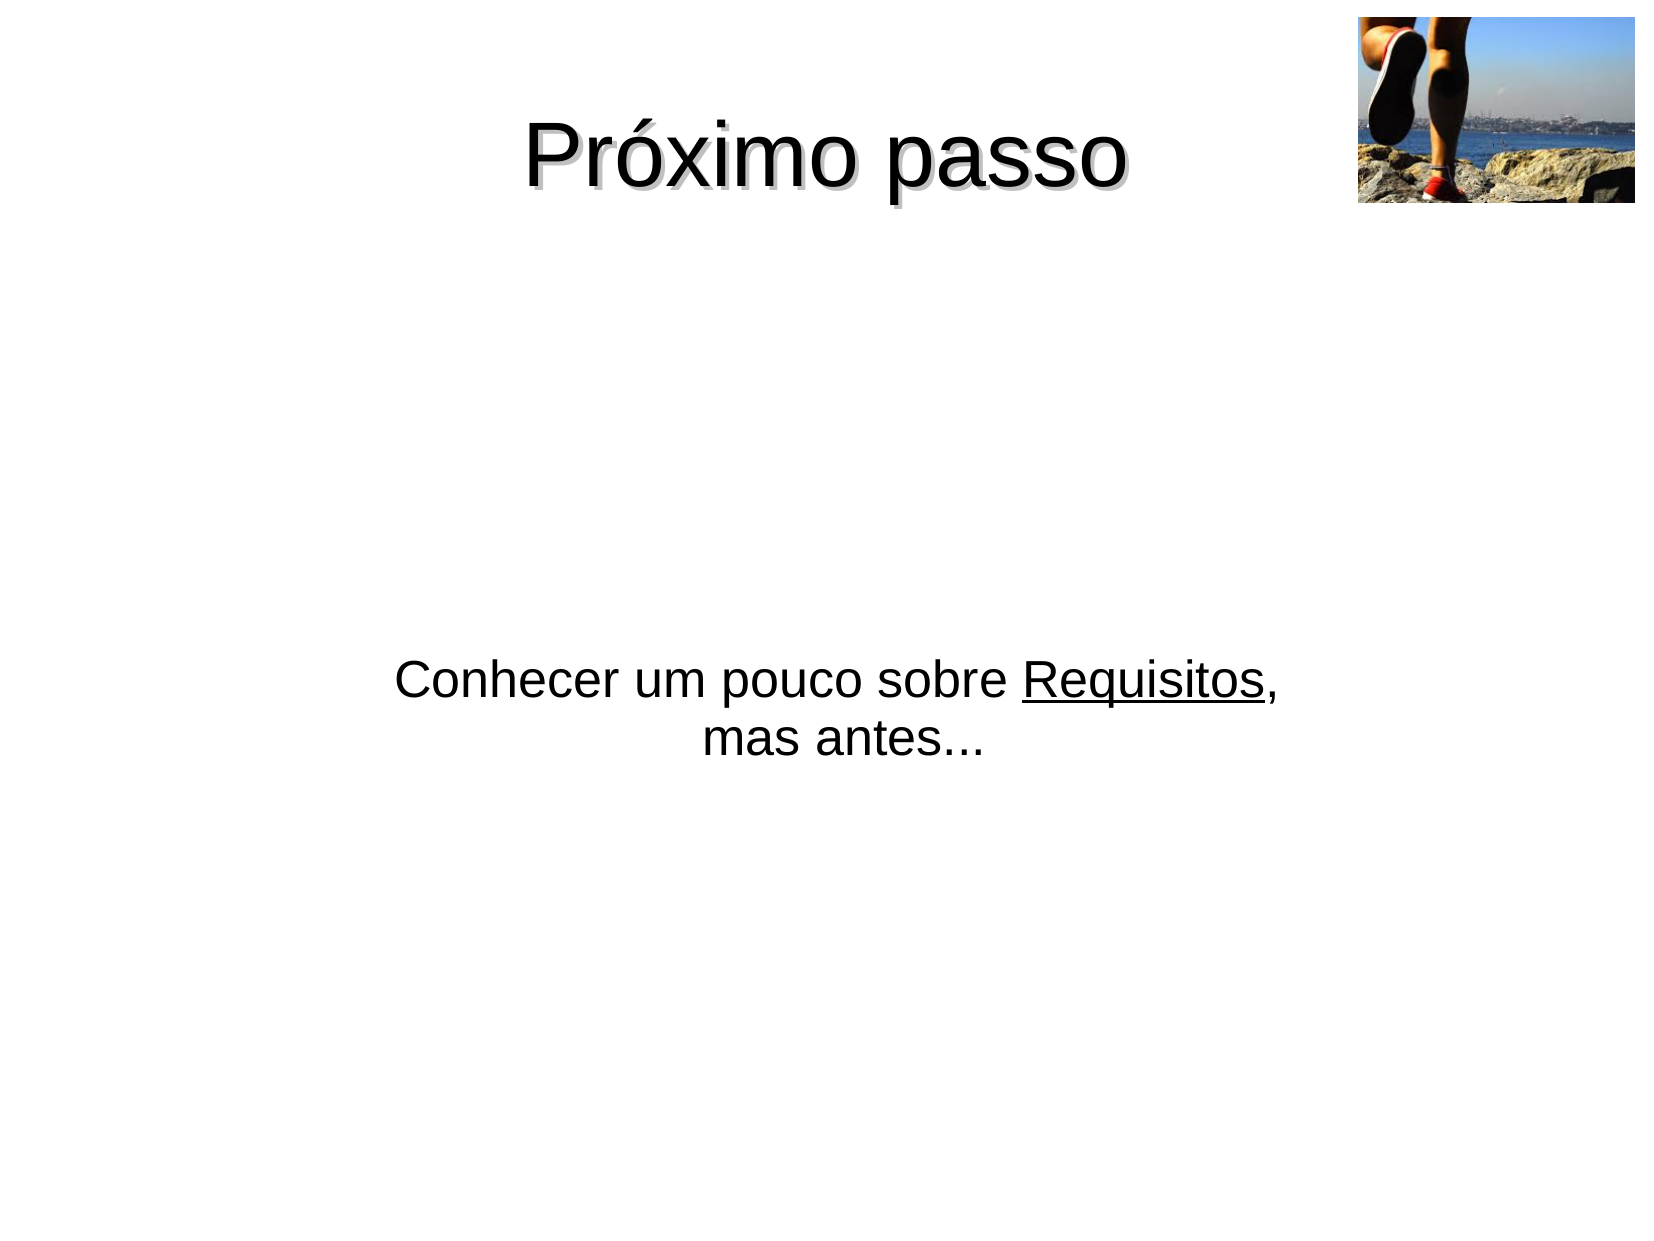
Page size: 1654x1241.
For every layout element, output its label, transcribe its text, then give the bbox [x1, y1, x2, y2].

picture [1358, 17, 1635, 203]
title Próximo passo [82, 56, 1571, 249]
text_box Conhecer um pouco sobre Requisitos, mas antes... [70, 253, 1619, 1164]
